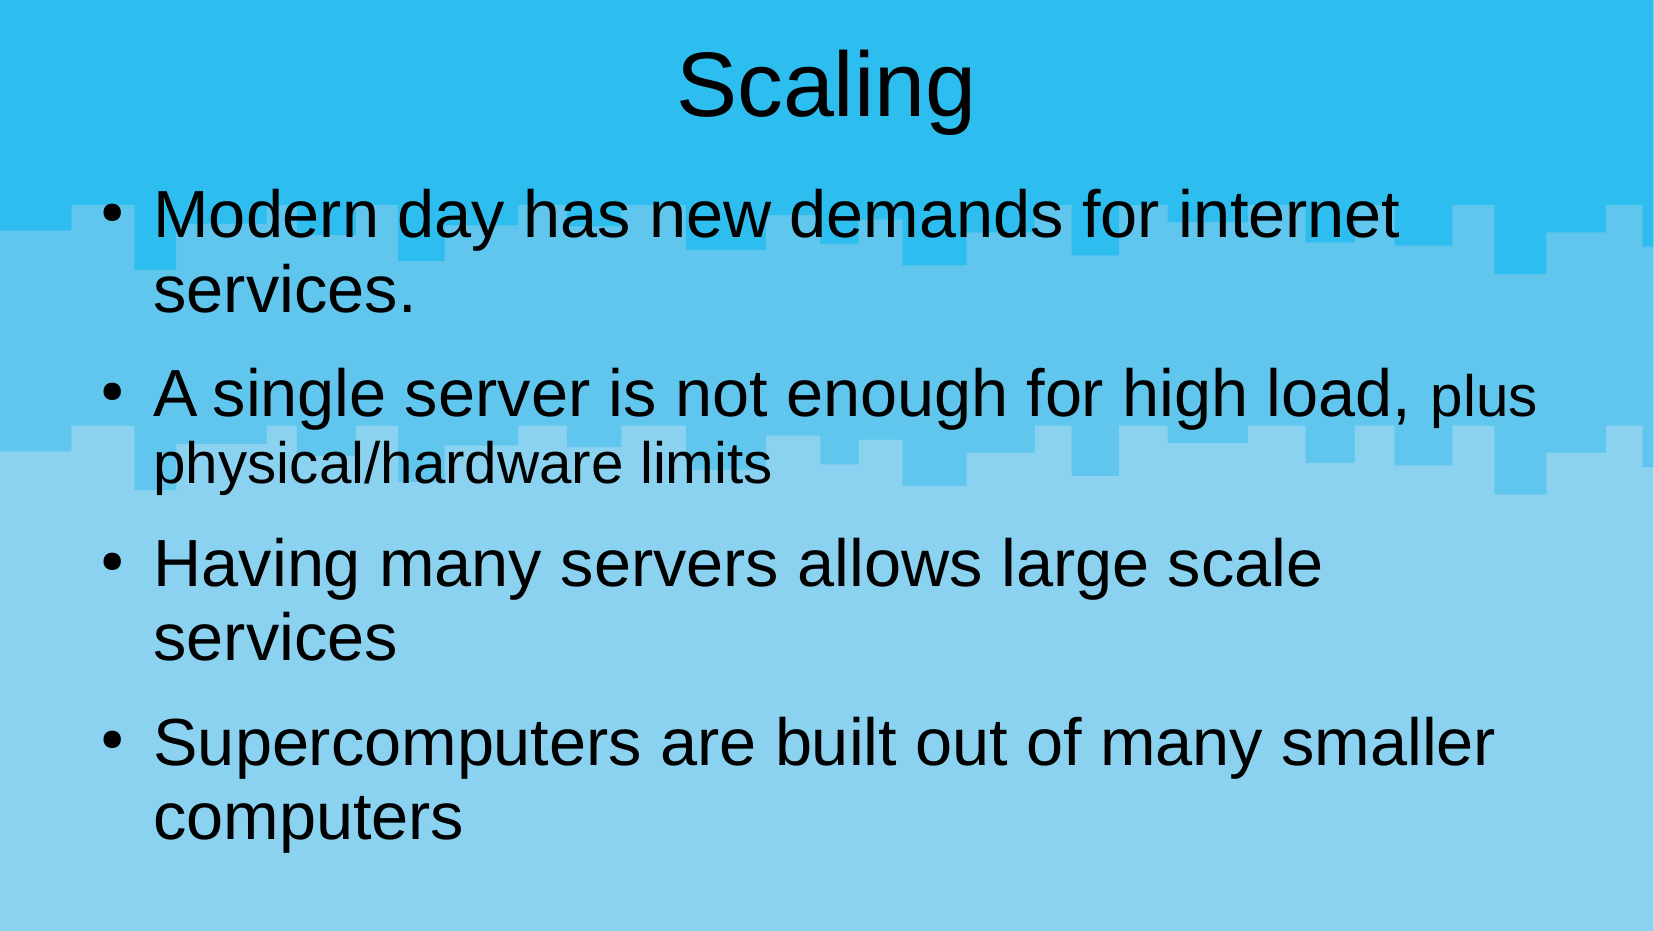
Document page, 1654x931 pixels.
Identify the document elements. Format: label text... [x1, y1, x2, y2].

title Scaling [82, 7, 1571, 163]
list Modern day has new demands for internet services. A single server is not enough for high load, plus physical/hardware limits Having many servers allows large scale services Supercomputers are built out of many smaller computers [82, 177, 1571, 886]
picture [0, 0, 1654, 931]
